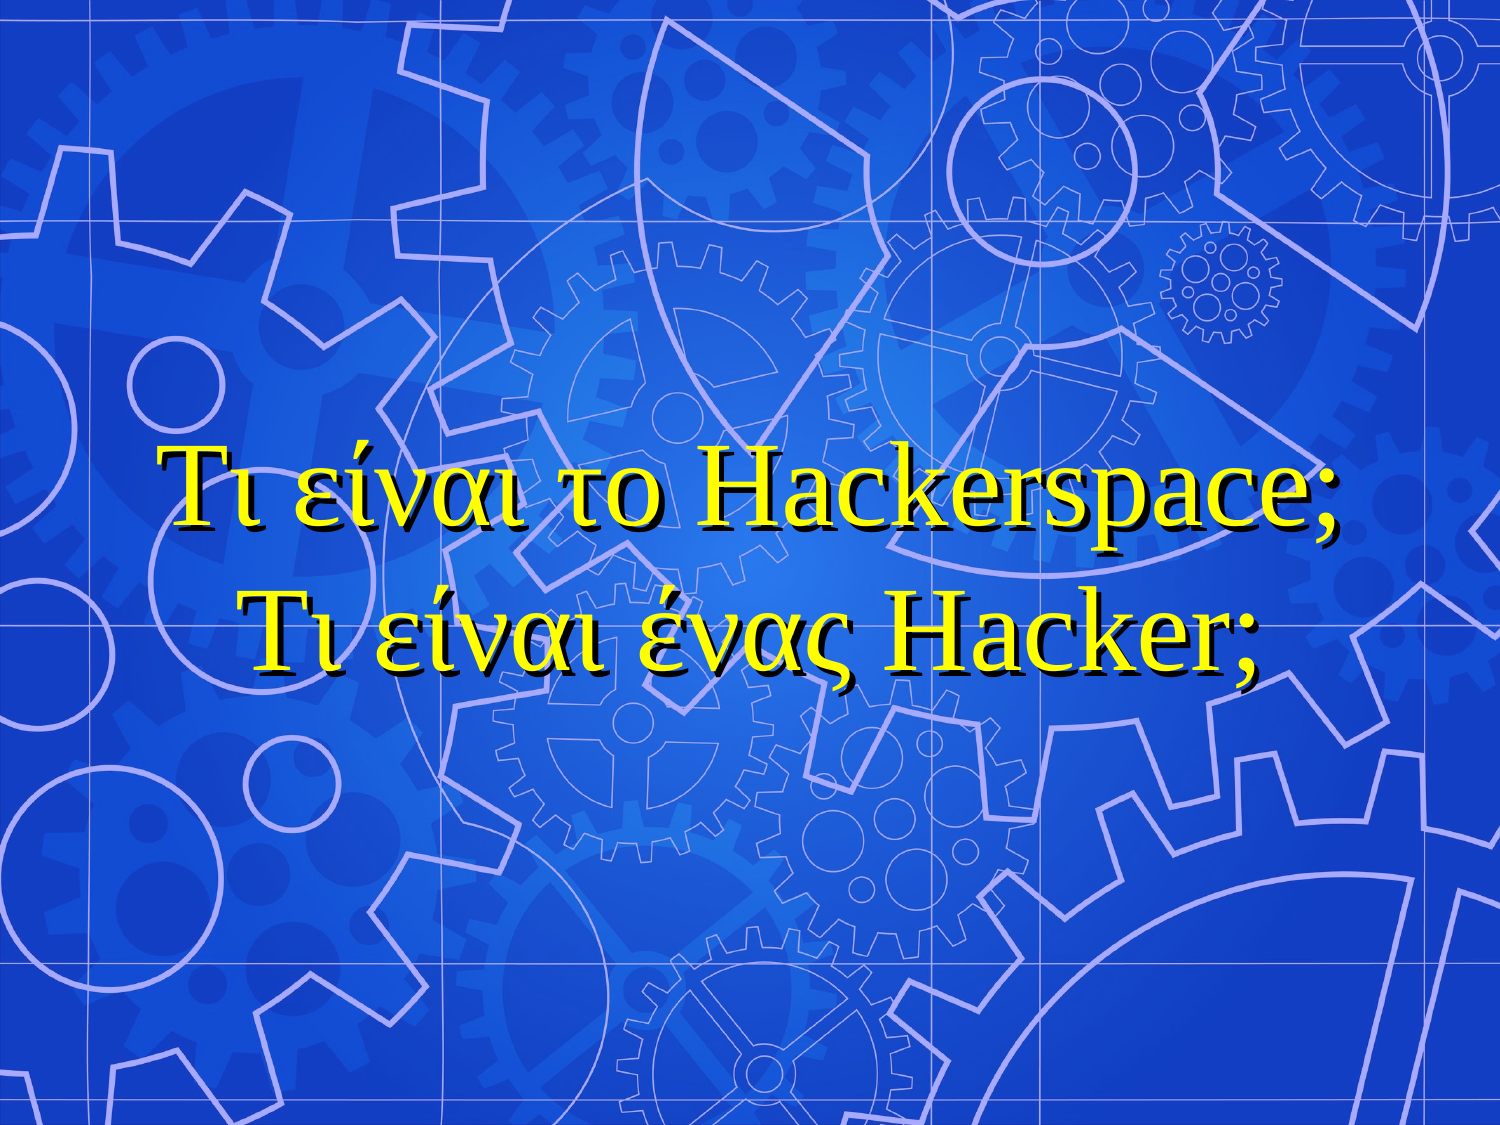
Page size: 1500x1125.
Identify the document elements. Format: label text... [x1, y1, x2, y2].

title Τι είναι το Hackerspace; Τι είναι ένας Hacker; [47, 397, 1453, 639]
